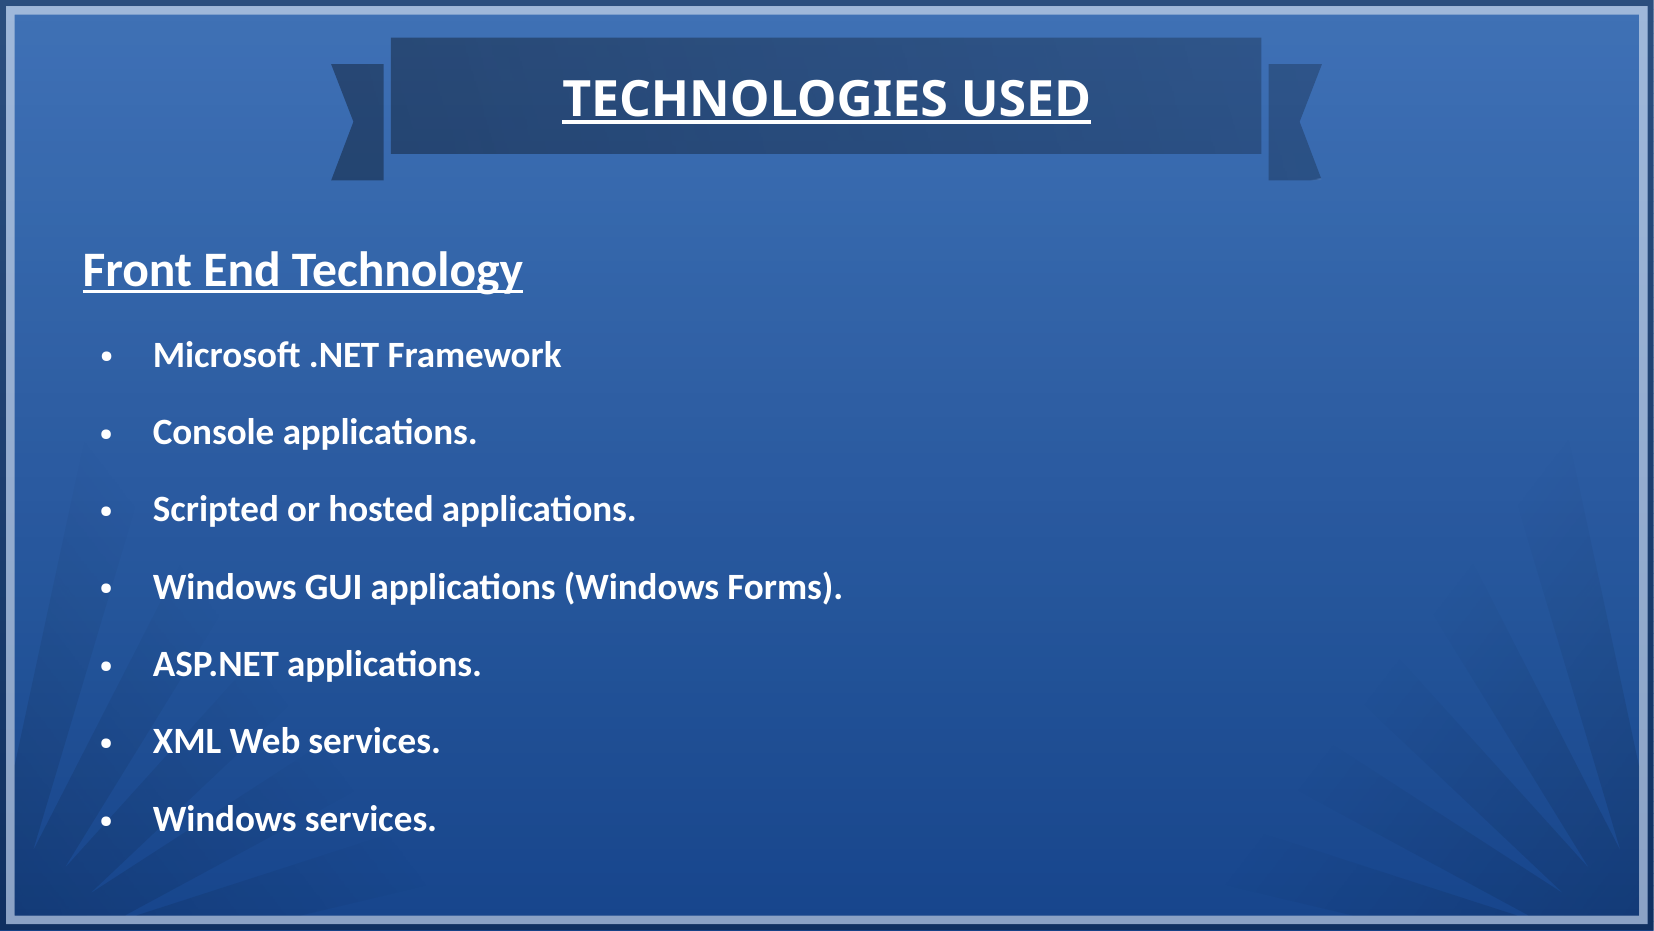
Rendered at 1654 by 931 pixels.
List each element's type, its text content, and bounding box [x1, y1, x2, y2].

title TECHNOLOGIES USED [389, 35, 1264, 154]
list Front End Technology Microsoft .NET Framework Console applications. Scripted or hosted applications. Windows GUI applications (Windows Forms). ASP.NET applications. XML Web services. Windows services. [82, 224, 1571, 848]
